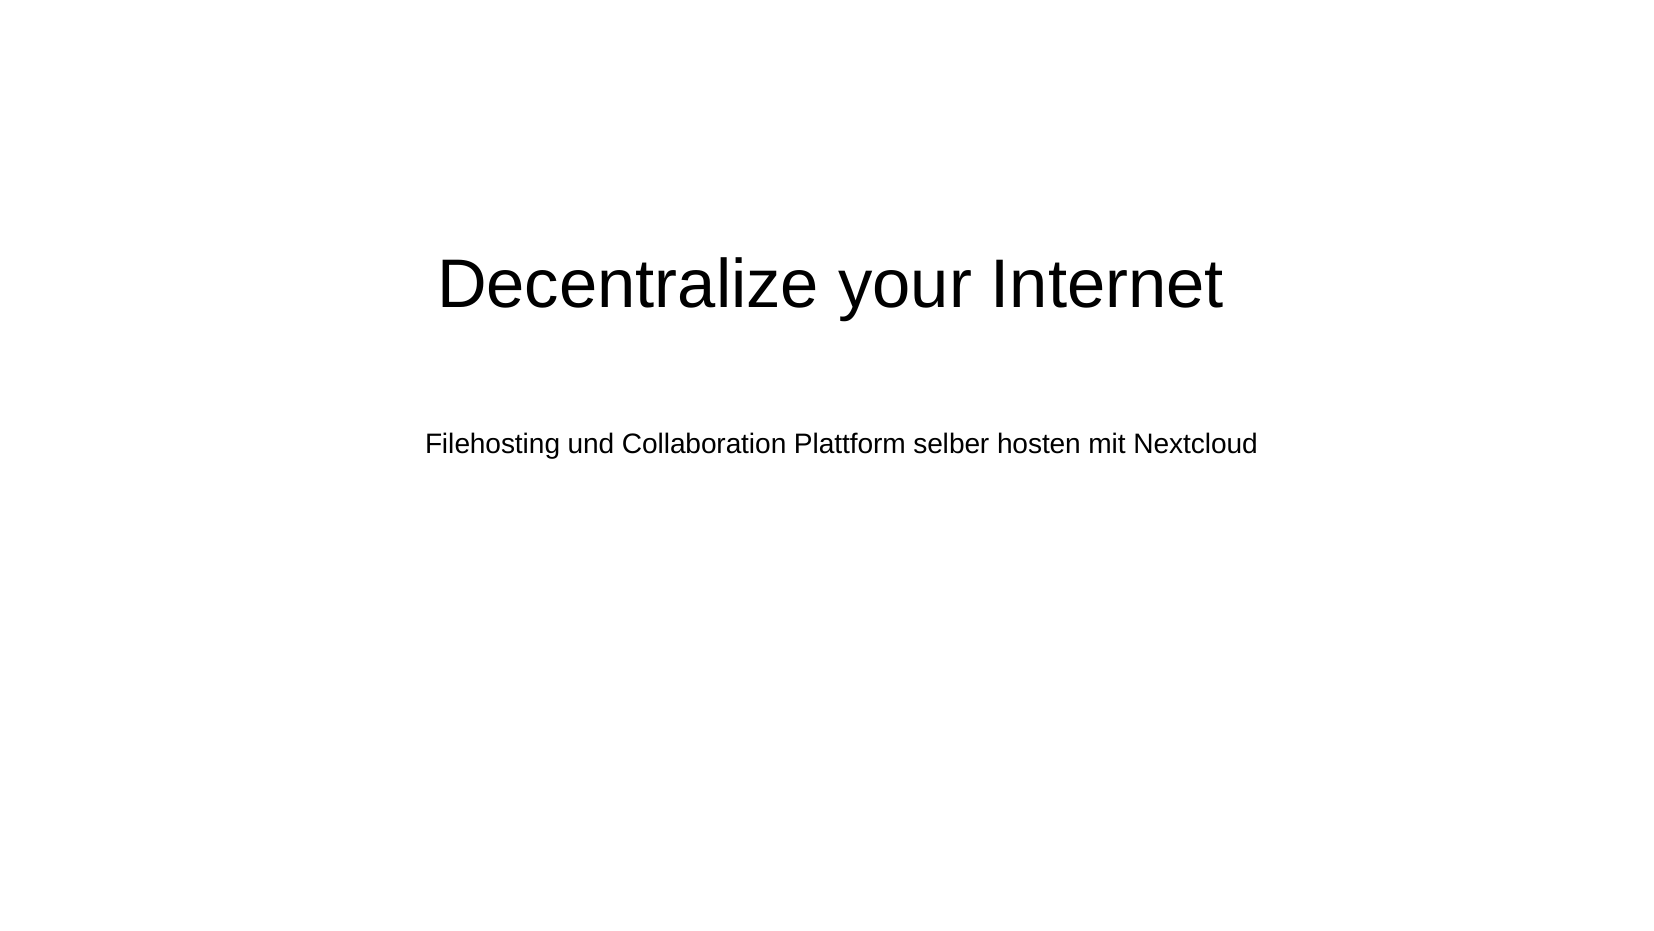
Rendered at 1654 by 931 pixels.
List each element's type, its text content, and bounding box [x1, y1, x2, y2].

text_box Filehosting und Collaboration Plattform selber hosten mit Nextcloud [295, 420, 1388, 753]
title Decentralize your Internet [86, 225, 1576, 342]
